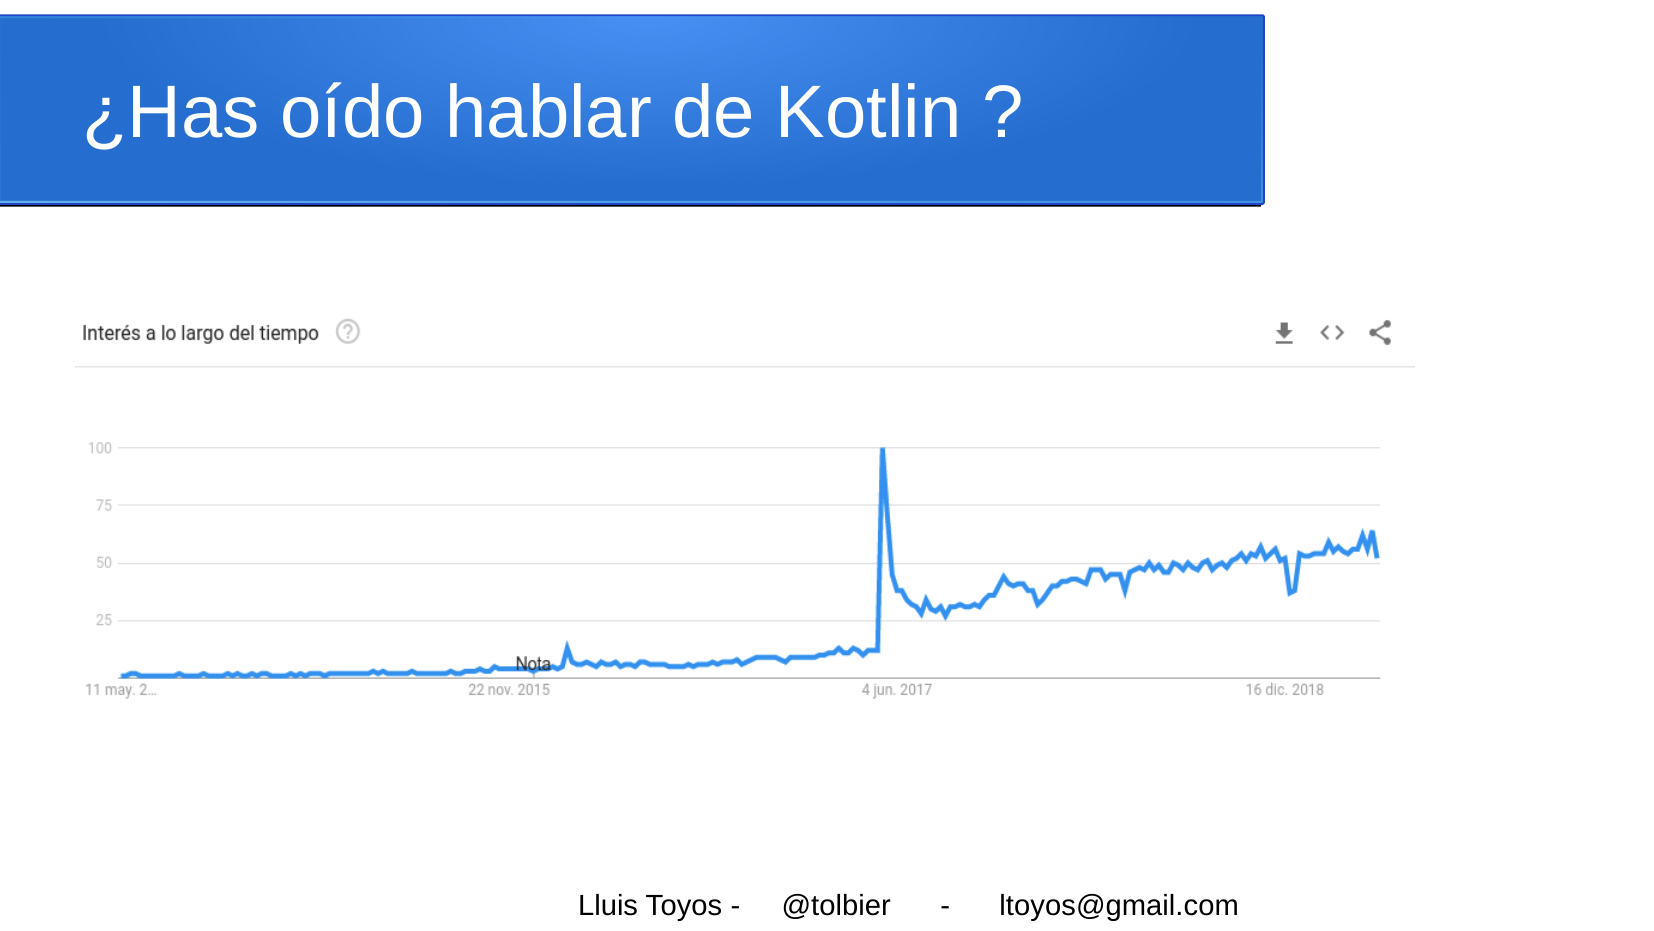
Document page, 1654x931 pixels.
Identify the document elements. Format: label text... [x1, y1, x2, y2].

picture [75, 299, 1415, 721]
title ¿Has oído hablar de Kotlin ? [82, 35, 1235, 189]
